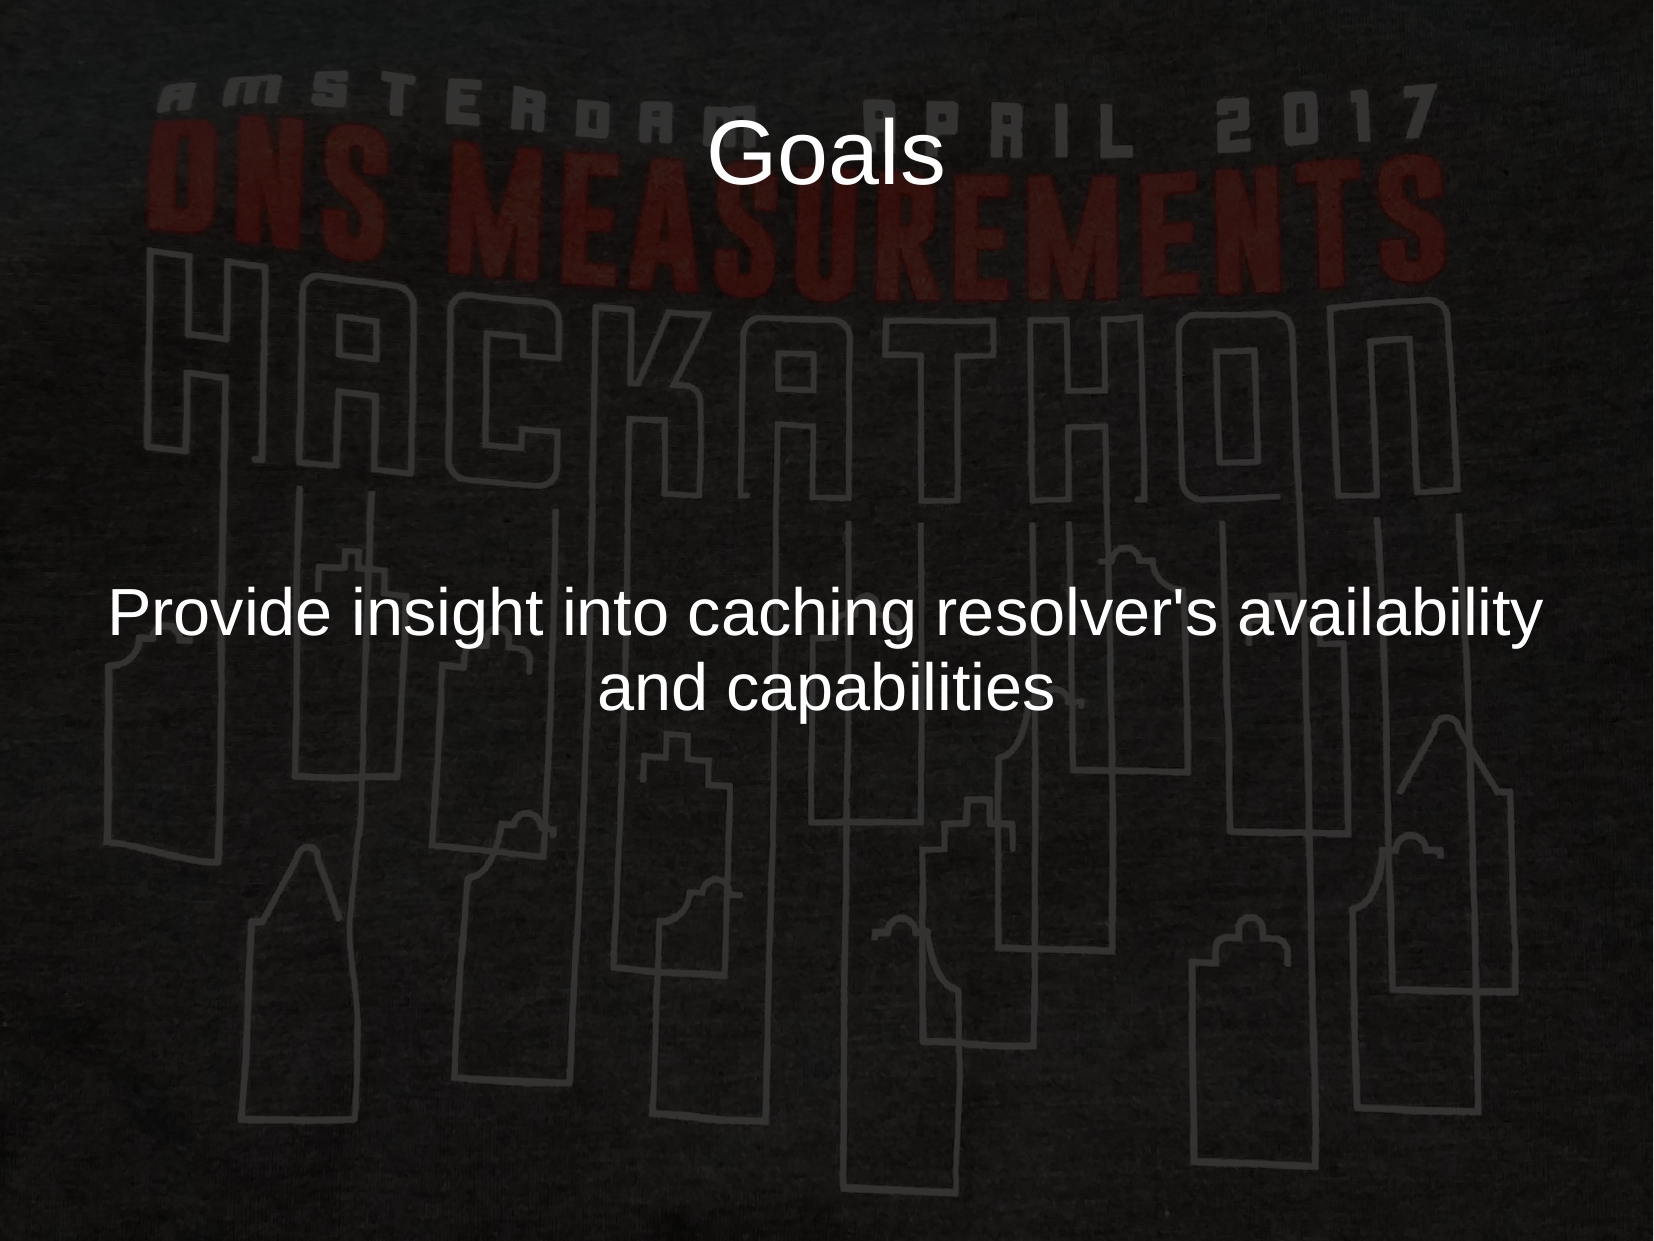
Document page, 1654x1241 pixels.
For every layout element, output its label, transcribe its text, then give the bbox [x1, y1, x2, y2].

title Goals [82, 49, 1571, 257]
picture [0, 0, 1653, 1241]
subtitle Provide insight into caching resolver's availability and capabilities [82, 290, 1571, 1010]
